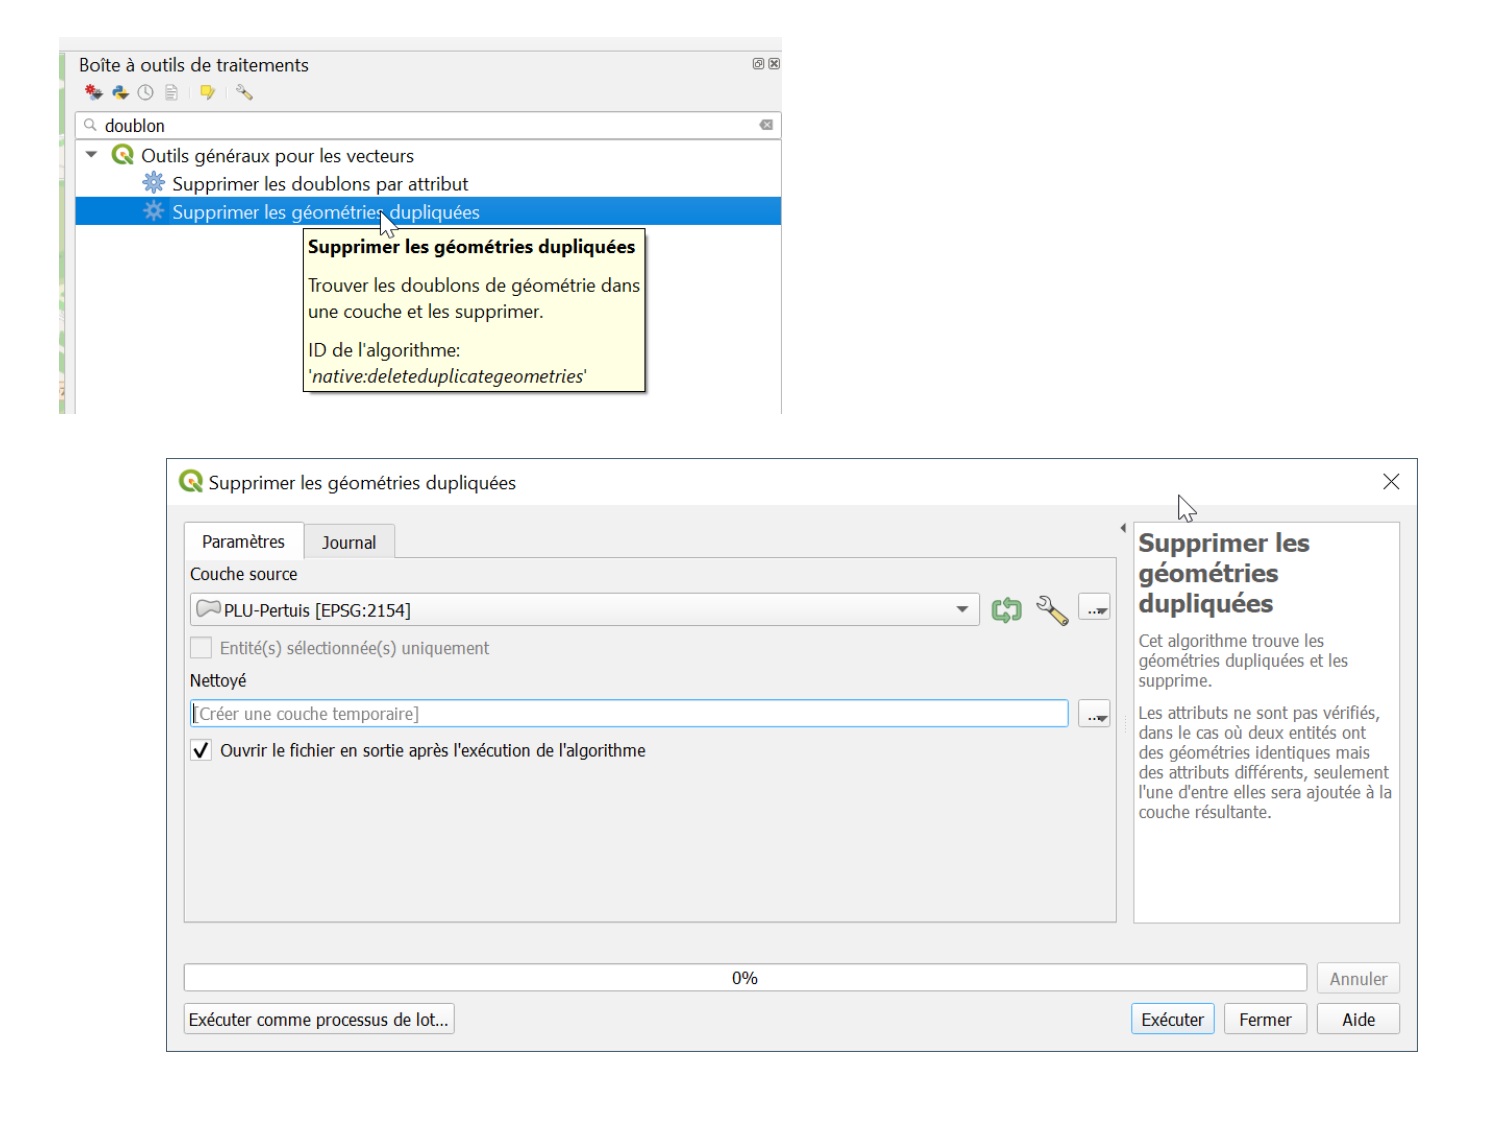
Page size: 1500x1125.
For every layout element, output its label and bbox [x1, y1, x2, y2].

picture [59, 37, 782, 414]
picture [166, 458, 1418, 1052]
